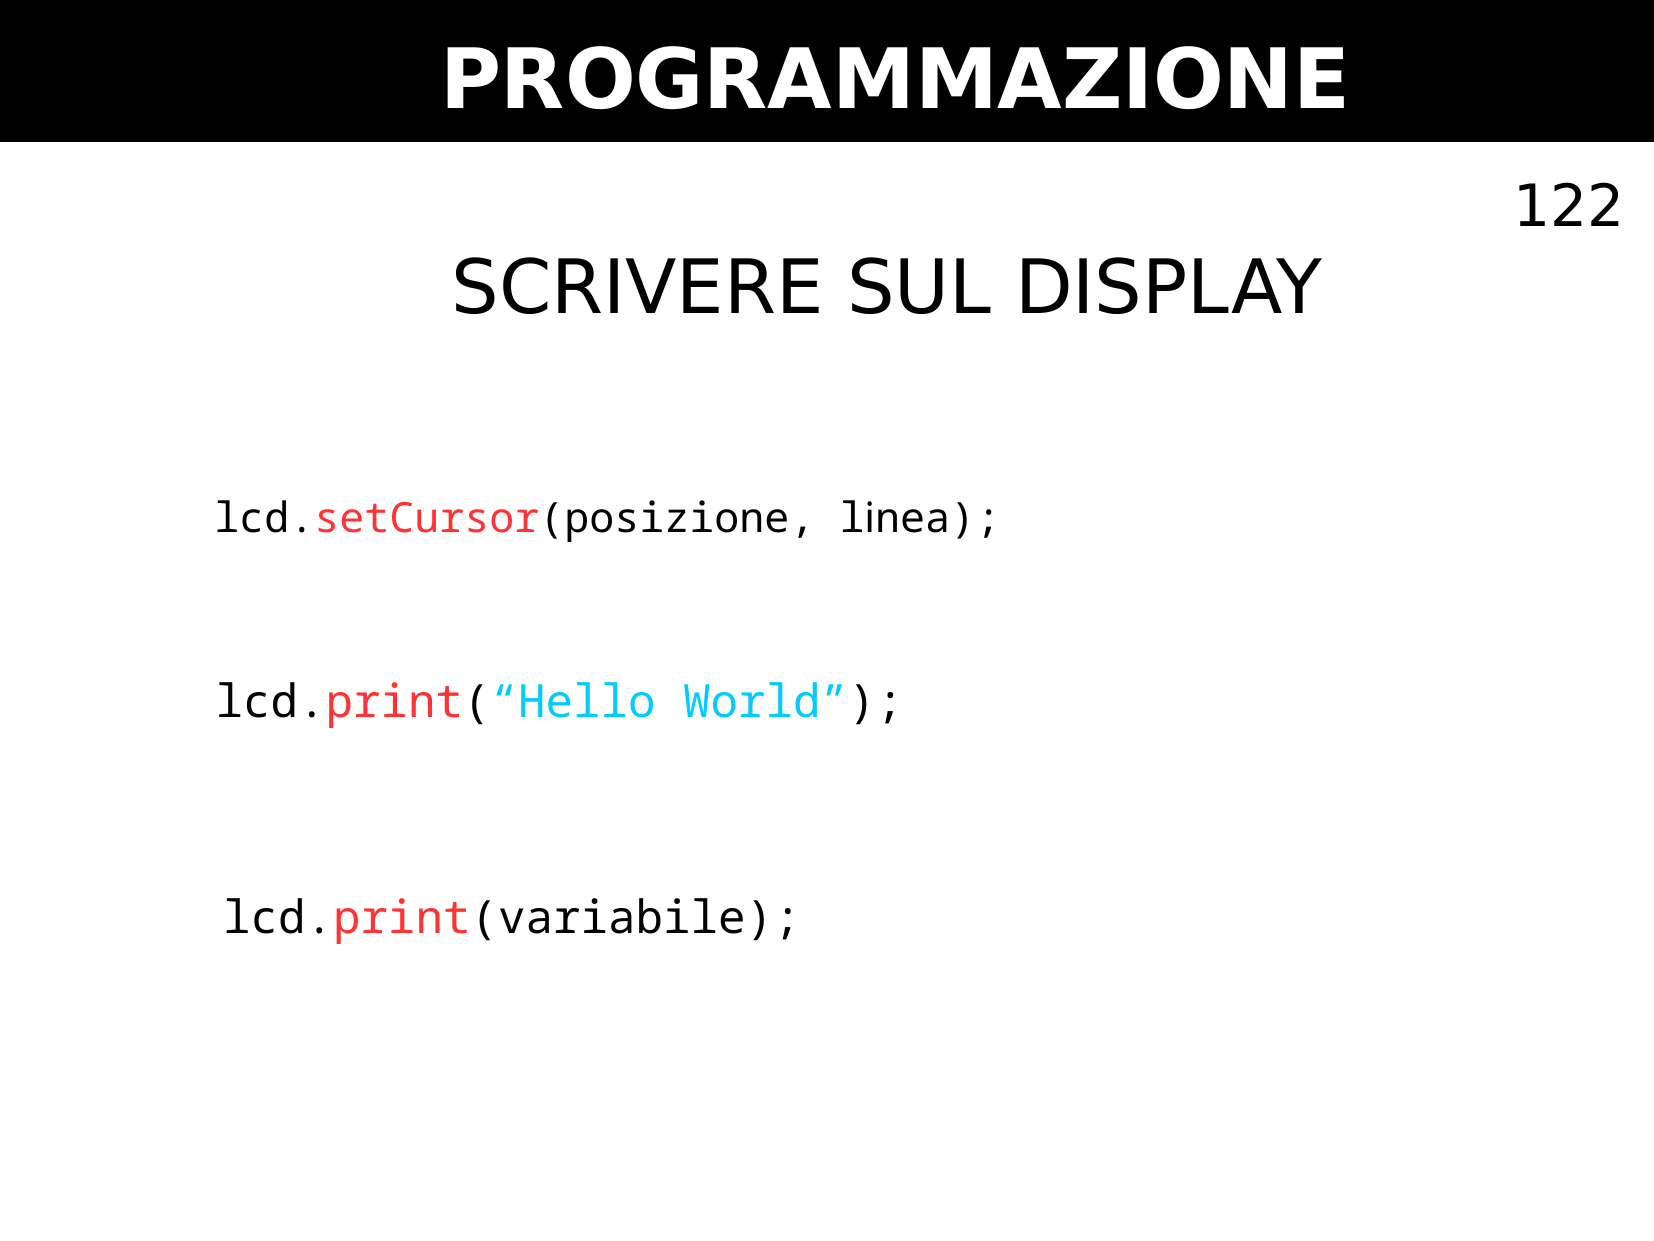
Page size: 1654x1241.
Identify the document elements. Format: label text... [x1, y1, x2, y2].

text_box SCRIVERE SUL DISPLAY [437, 236, 1338, 339]
text_box lcd.print(“Hello World”); [141, 661, 918, 730]
text_box 122 [1498, 165, 1640, 249]
text_box [0, 0, 1654, 142]
text_box lcd.setCursor(posizione, linea); [118, 480, 1030, 544]
text_box PROGRAMMAZIONE [425, 23, 1366, 136]
text_box lcd.print(variabile); [149, 876, 816, 945]
